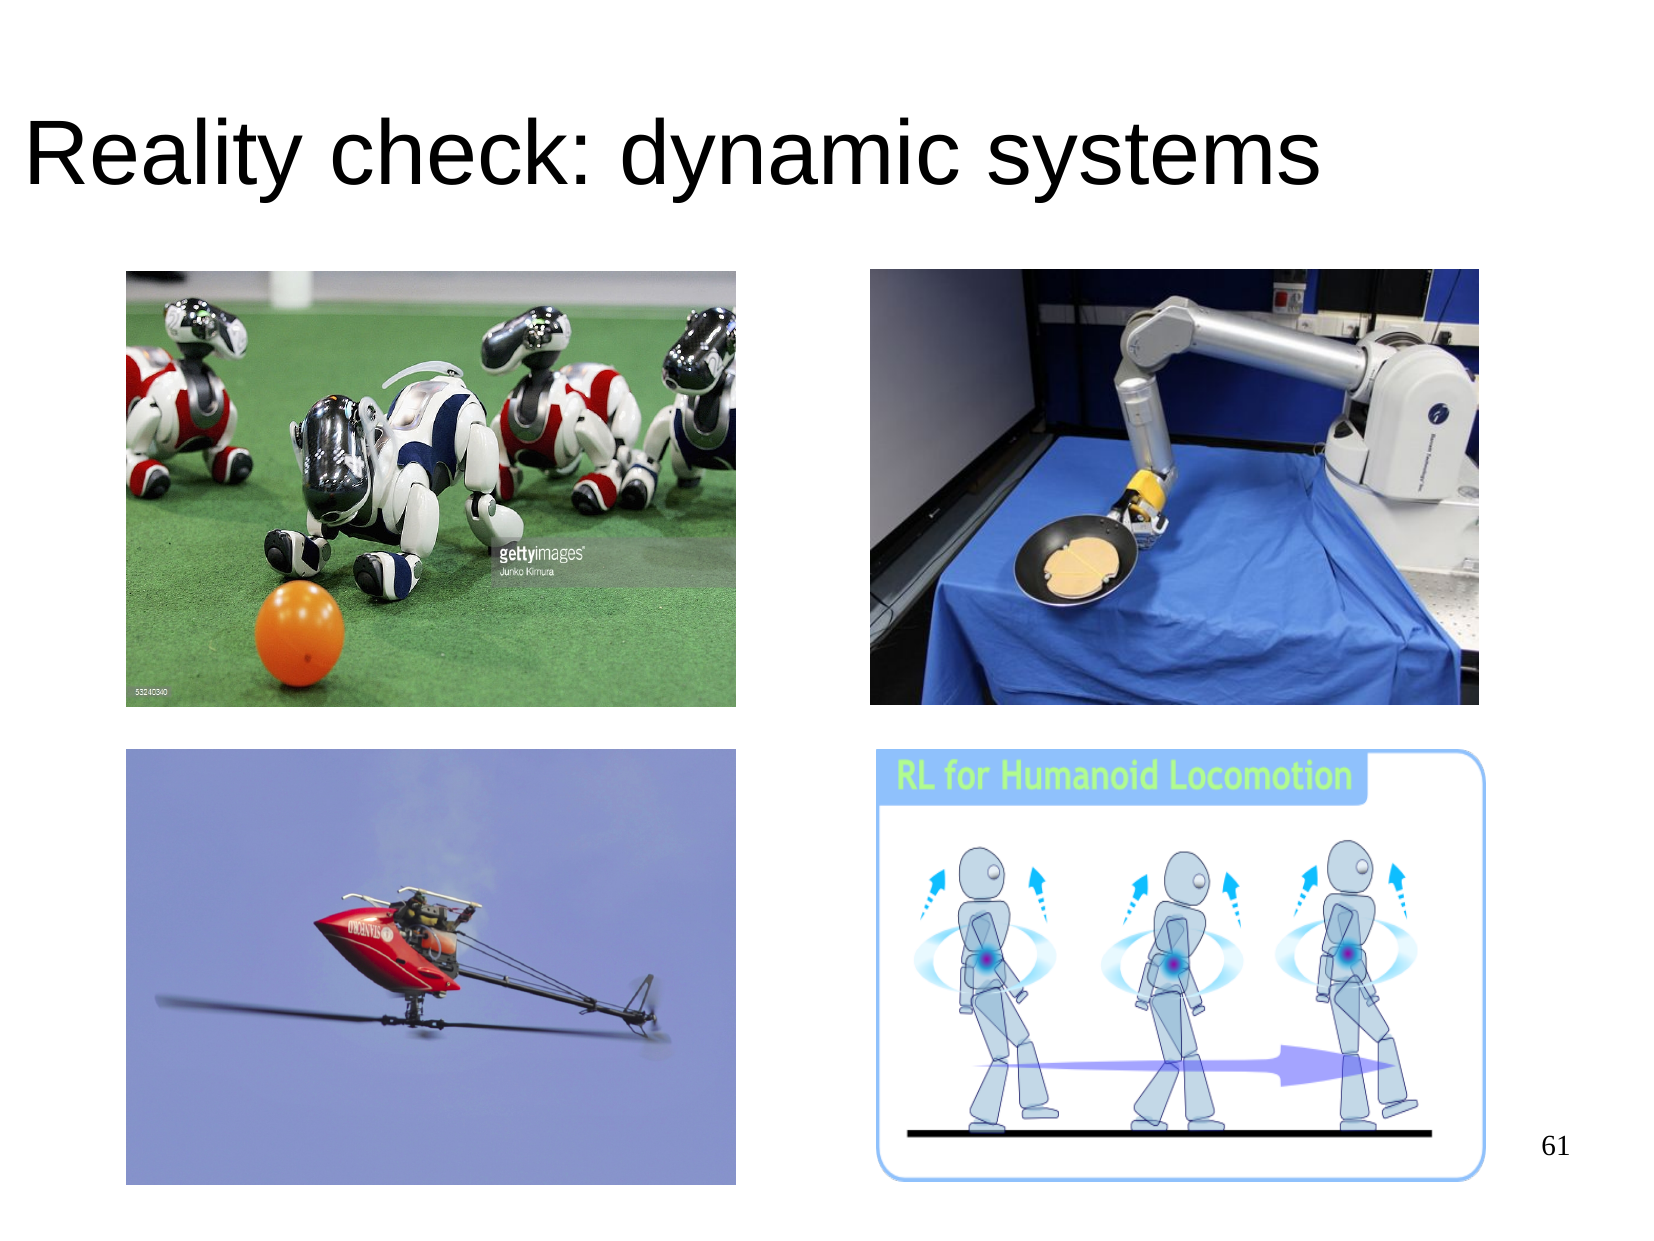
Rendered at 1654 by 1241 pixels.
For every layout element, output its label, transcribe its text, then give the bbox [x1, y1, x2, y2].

picture [126, 749, 736, 1186]
title Reality check: dynamic systems [23, 49, 1512, 257]
picture [126, 271, 736, 707]
picture [870, 269, 1479, 706]
picture [876, 749, 1486, 1182]
